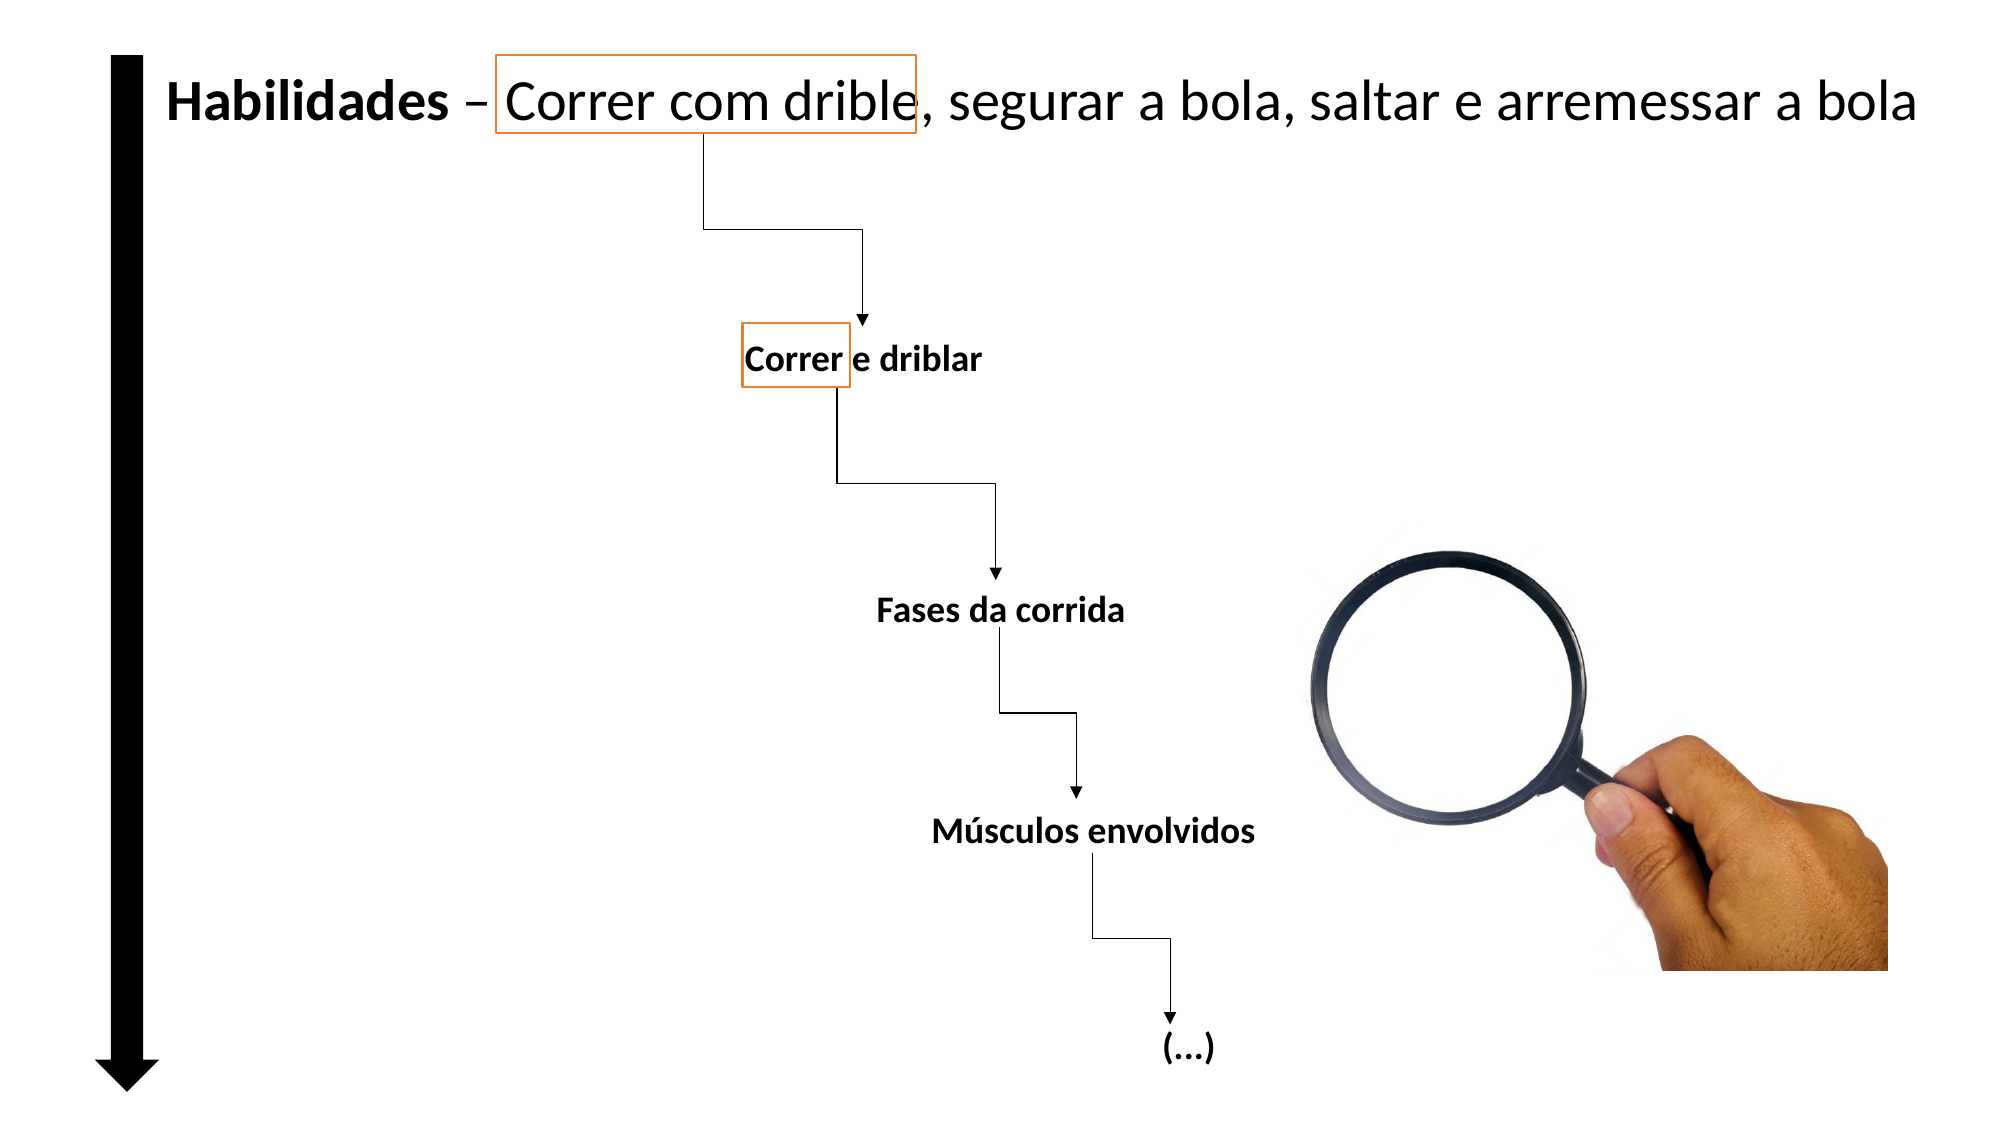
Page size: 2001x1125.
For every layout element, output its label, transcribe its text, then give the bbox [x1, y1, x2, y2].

text_box (...) [1147, 1014, 1233, 1075]
text_box Correr e driblar [851, 326, 998, 387]
text_box Correr e driblar [744, 326, 849, 386]
text_box [94, 55, 160, 1092]
text_box Habilidades – Correr com drible, segurar a bola, saltar e arremessar a bola [704, 55, 1962, 210]
text_box Fases da corrida [861, 577, 1141, 638]
picture [1217, 479, 1888, 971]
text_box Músculos envolvidos [916, 798, 1271, 859]
text_box Correr e driblar [730, 326, 741, 387]
text_box Habilidades – Correr com drible, segurar a bola, saltar e arremessar a bola [497, 56, 915, 132]
text_box Habilidades – Correr com drible, segurar a bola, saltar e arremessar a bola [151, 55, 703, 210]
